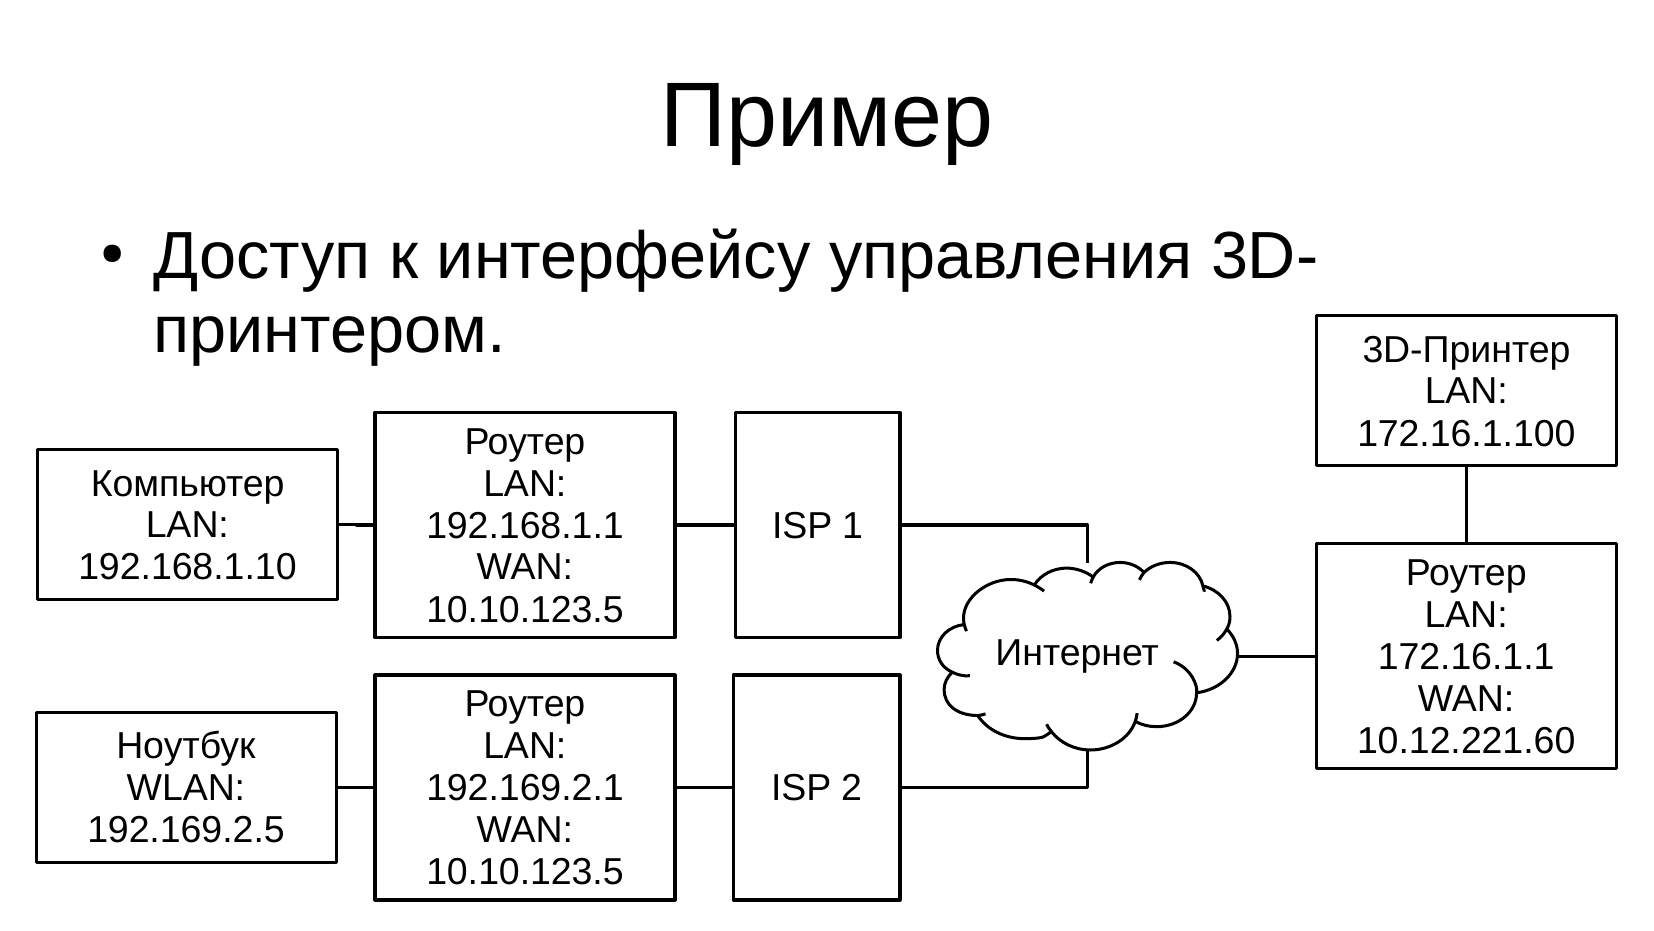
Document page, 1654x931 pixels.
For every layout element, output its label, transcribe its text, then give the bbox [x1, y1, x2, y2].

text_box Ноутбук WLAN: 192.169.2.5 [36, 712, 337, 863]
text_box Интернет [937, 562, 1238, 751]
text_box 3D-Принтер LAN: 172.16.1.100 [1316, 315, 1617, 466]
text_box Компьютер LAN: 192.168.1.10 [37, 449, 338, 600]
text_box ISP 1 [735, 412, 901, 638]
title Пример [82, 37, 1571, 193]
text_box ISP 2 [733, 675, 901, 901]
text_box Роутер LAN: 172.16.1.1 WAN: 10.12.221.60 [1316, 543, 1617, 769]
text_box Роутер LAN: 192.169.2.1 WAN: 10.10.123.5 [375, 675, 676, 901]
text_box Роутер LAN: 192.168.1.1 WAN: 10.10.123.5 [375, 412, 676, 638]
list Доступ к интерфейсу управления 3D-принтером. [82, 217, 1571, 413]
